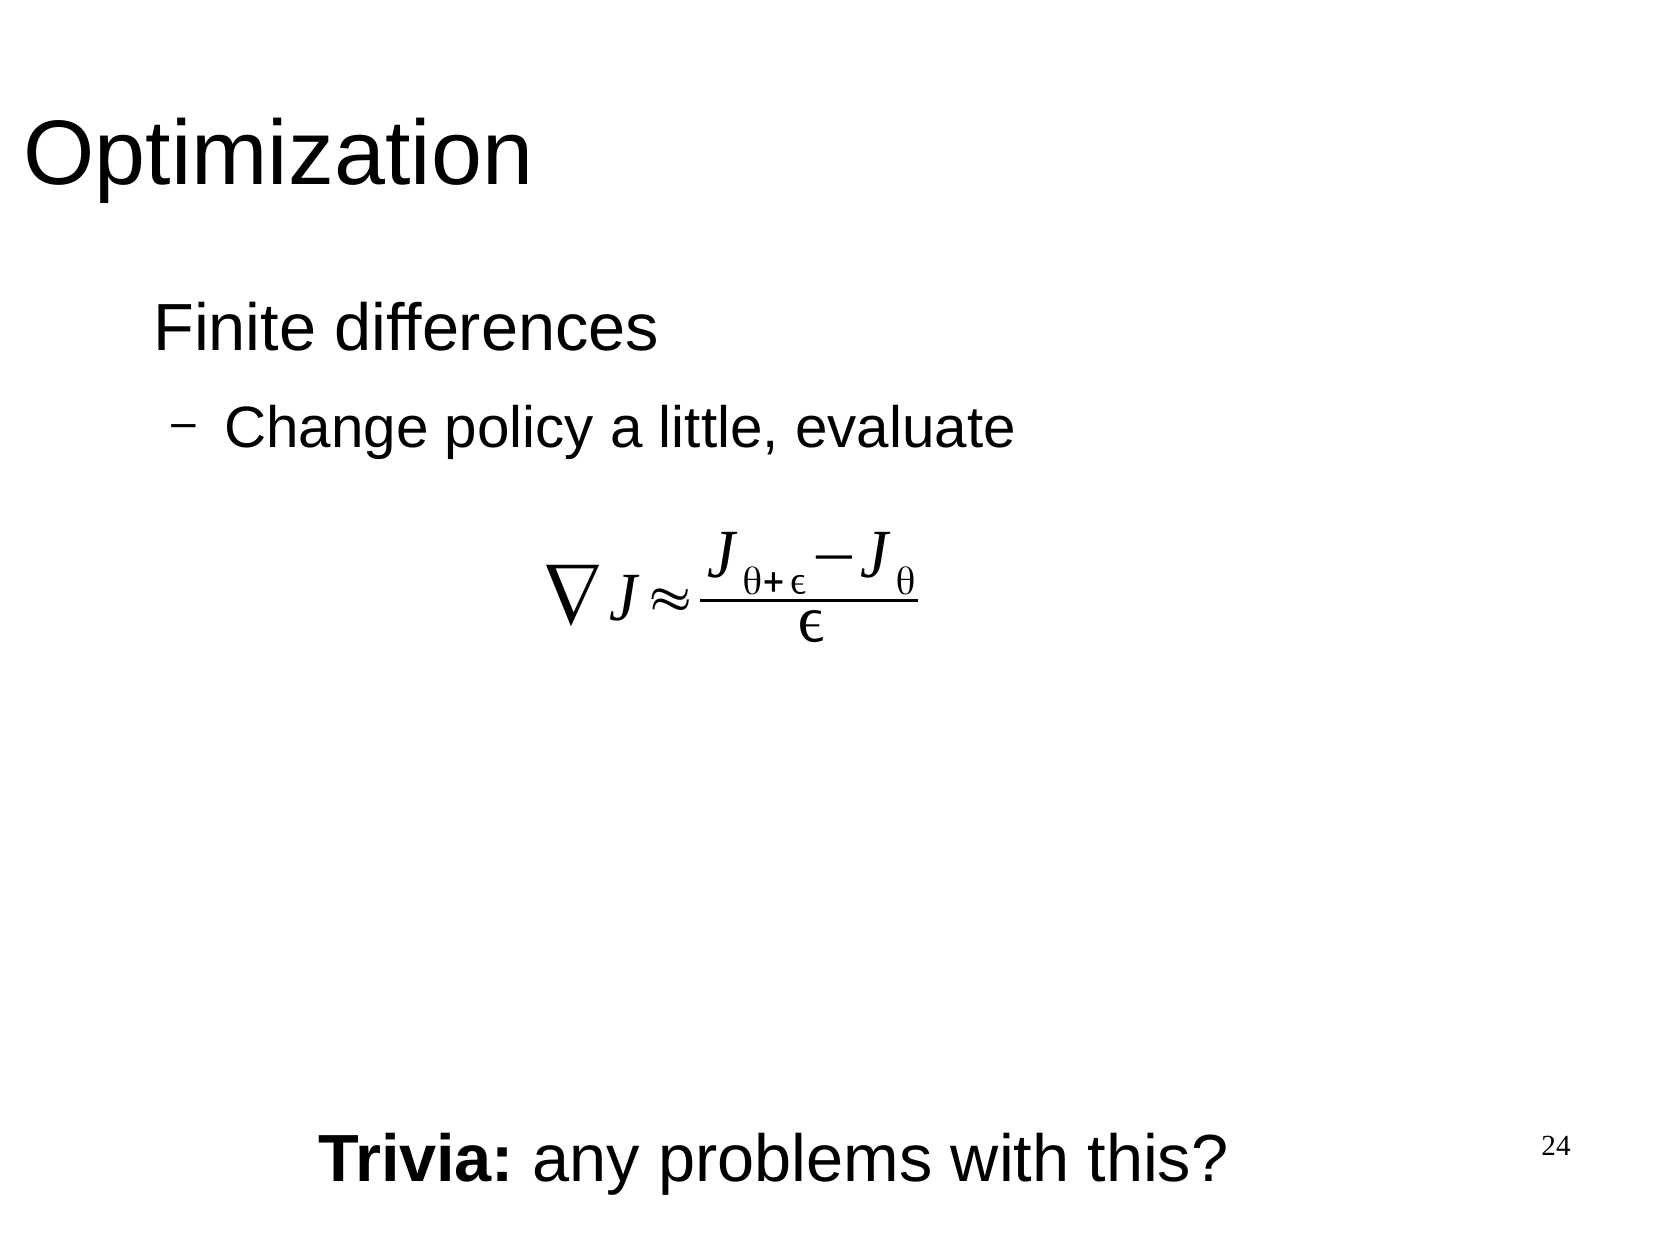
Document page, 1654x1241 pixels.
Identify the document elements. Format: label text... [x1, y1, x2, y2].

text_box Trivia: any problems with this? [303, 1113, 1247, 1204]
list Finite differences Change policy a little, evaluate [82, 290, 1571, 1241]
title Optimization [23, 49, 1512, 257]
chart [526, 517, 938, 644]
